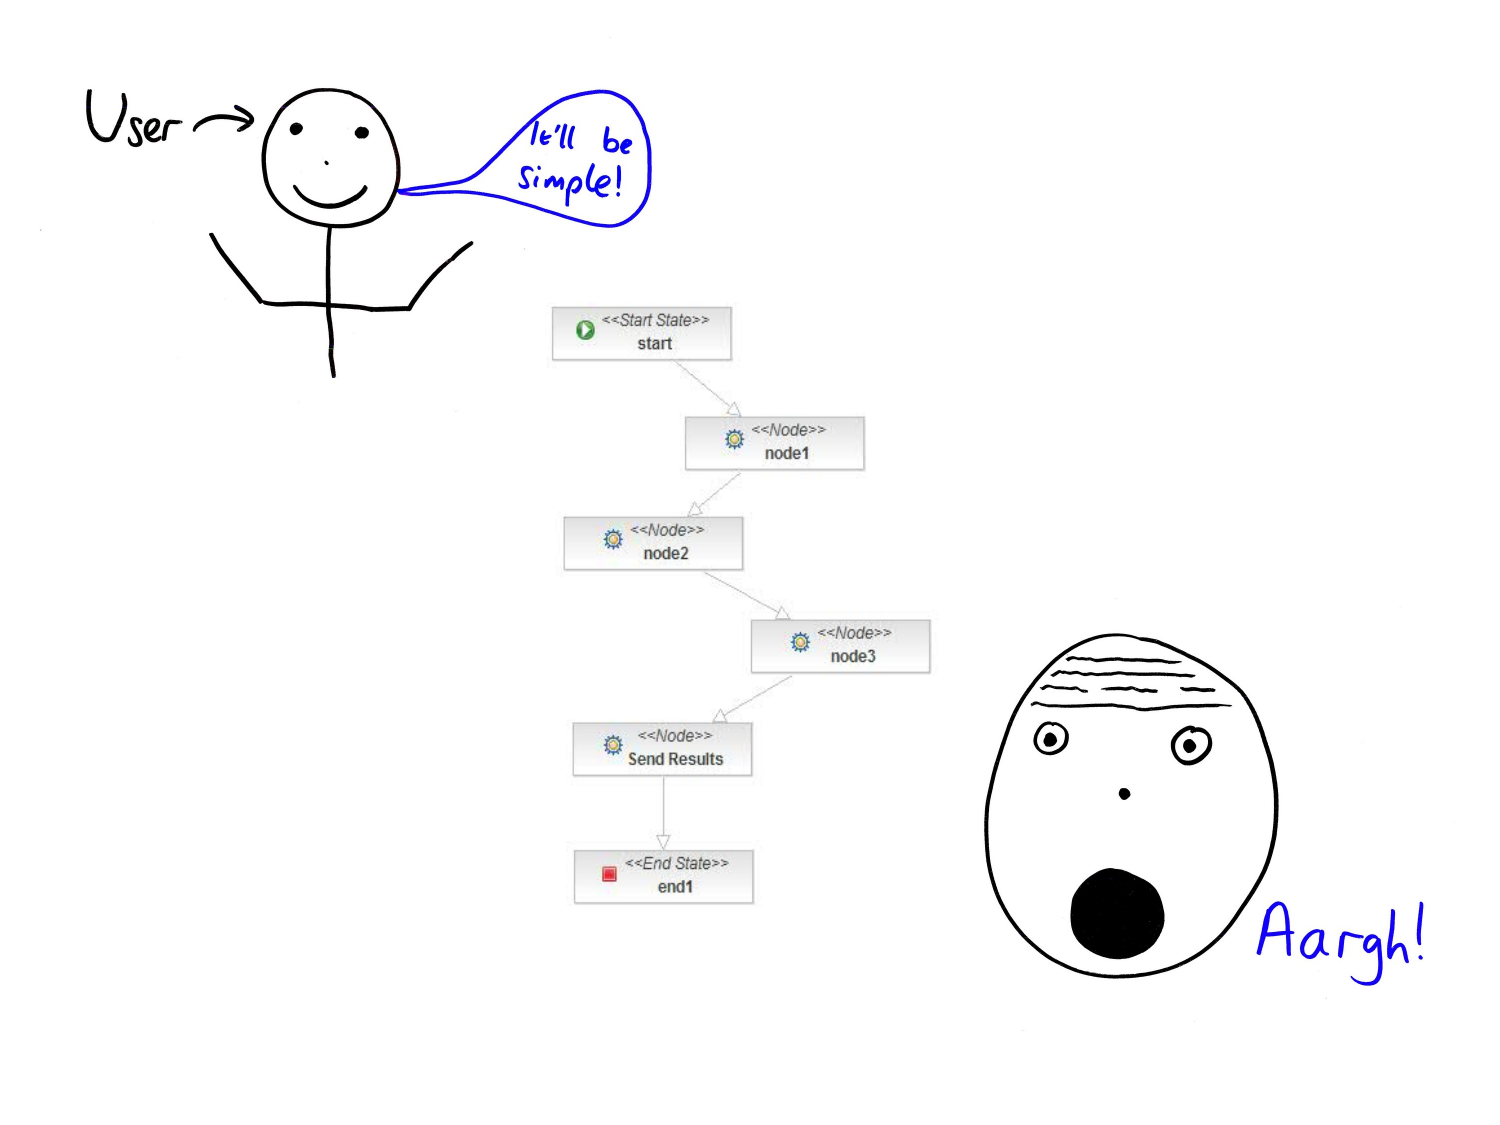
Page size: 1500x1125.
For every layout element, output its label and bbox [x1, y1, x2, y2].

picture [35, 0, 1463, 1051]
